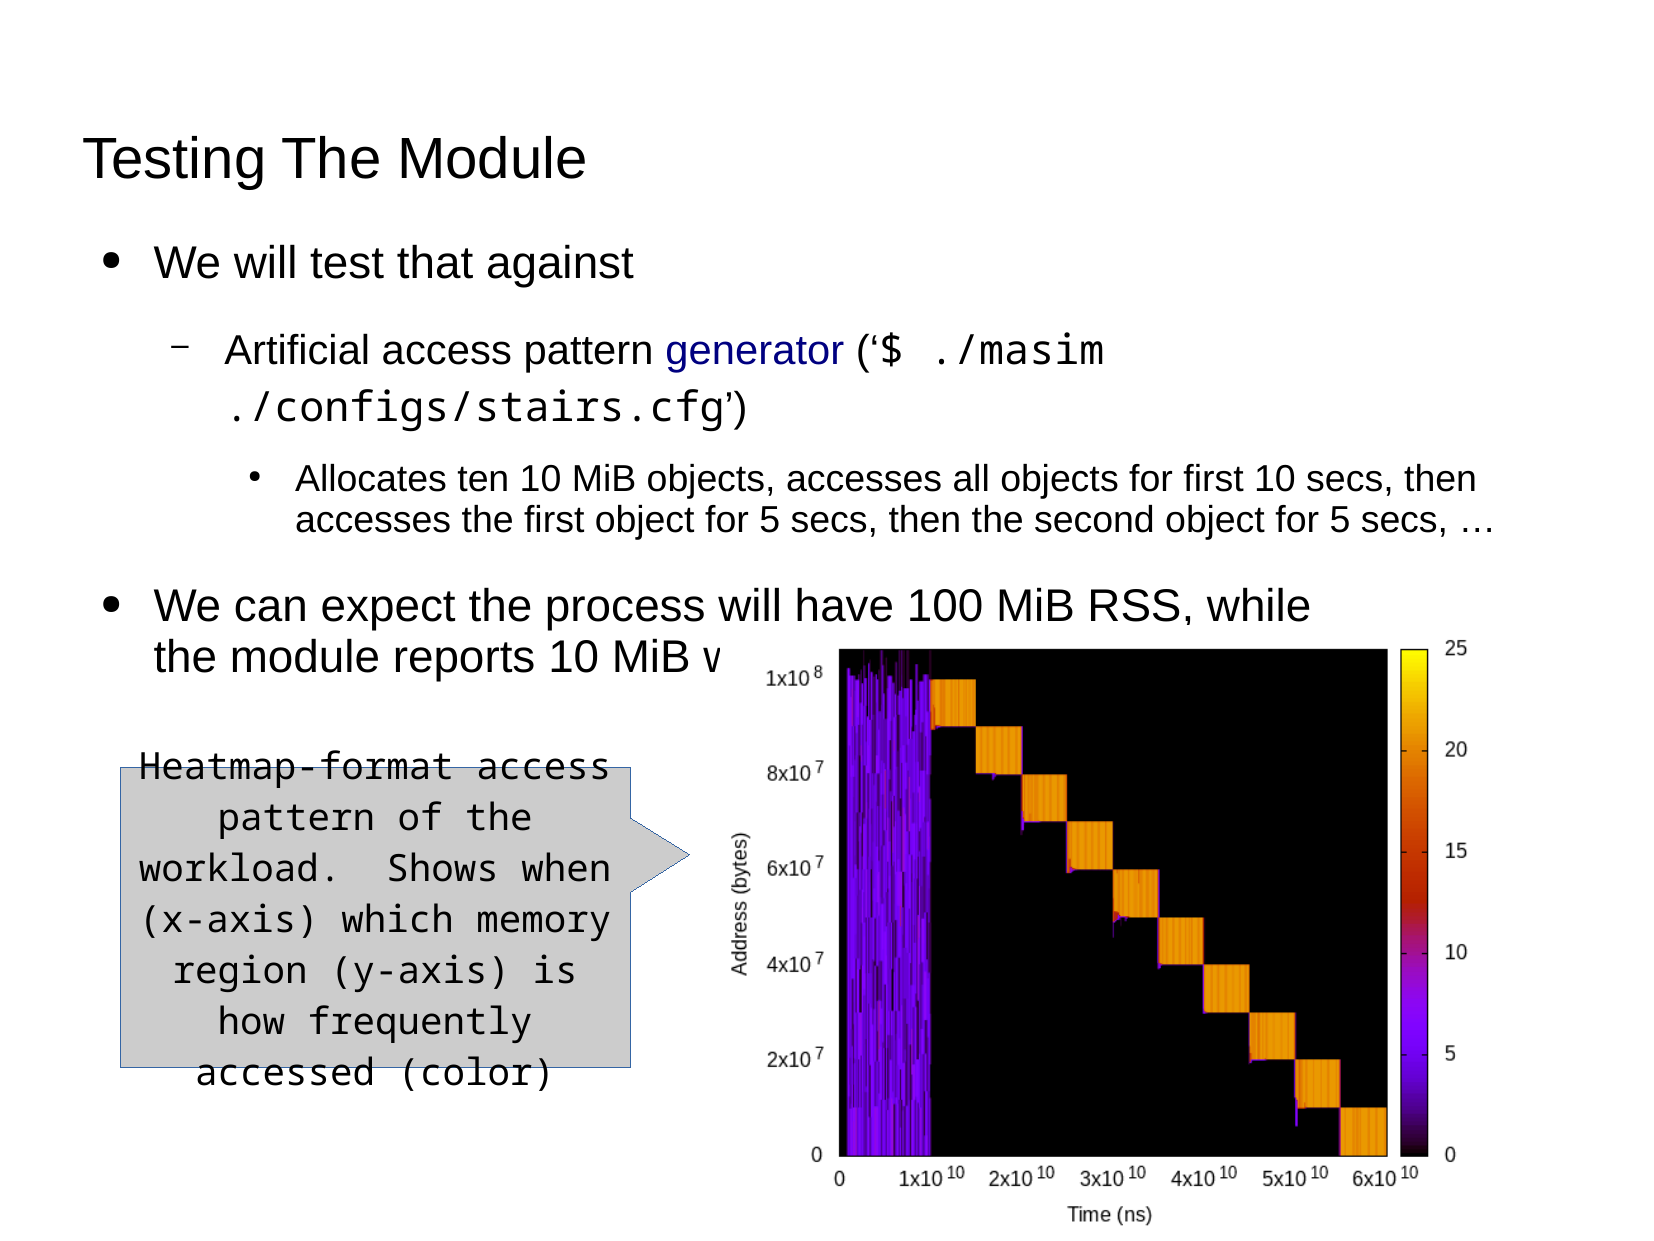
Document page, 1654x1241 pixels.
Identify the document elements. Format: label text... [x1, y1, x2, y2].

list We will test that against Artificial access pattern generator (‘$ ./masim ./configs/stairs.cfg’) Allocates ten 10 MiB objects, accesses all objects for first 10 secs, then accesses the first object for 5 secs, then the second object for 5 secs, … We can expect the process will have 100 MiB RSS, while the module reports 10 MiB working set size, after first 10 seconds [82, 236, 1571, 1111]
title Testing The Module [82, 108, 1571, 210]
picture [720, 625, 1531, 1233]
text_box Heatmap-format access pattern of the workload. Shows when (x-axis) which memory region (y-axis) is how frequently accessed (color) [120, 767, 690, 1068]
